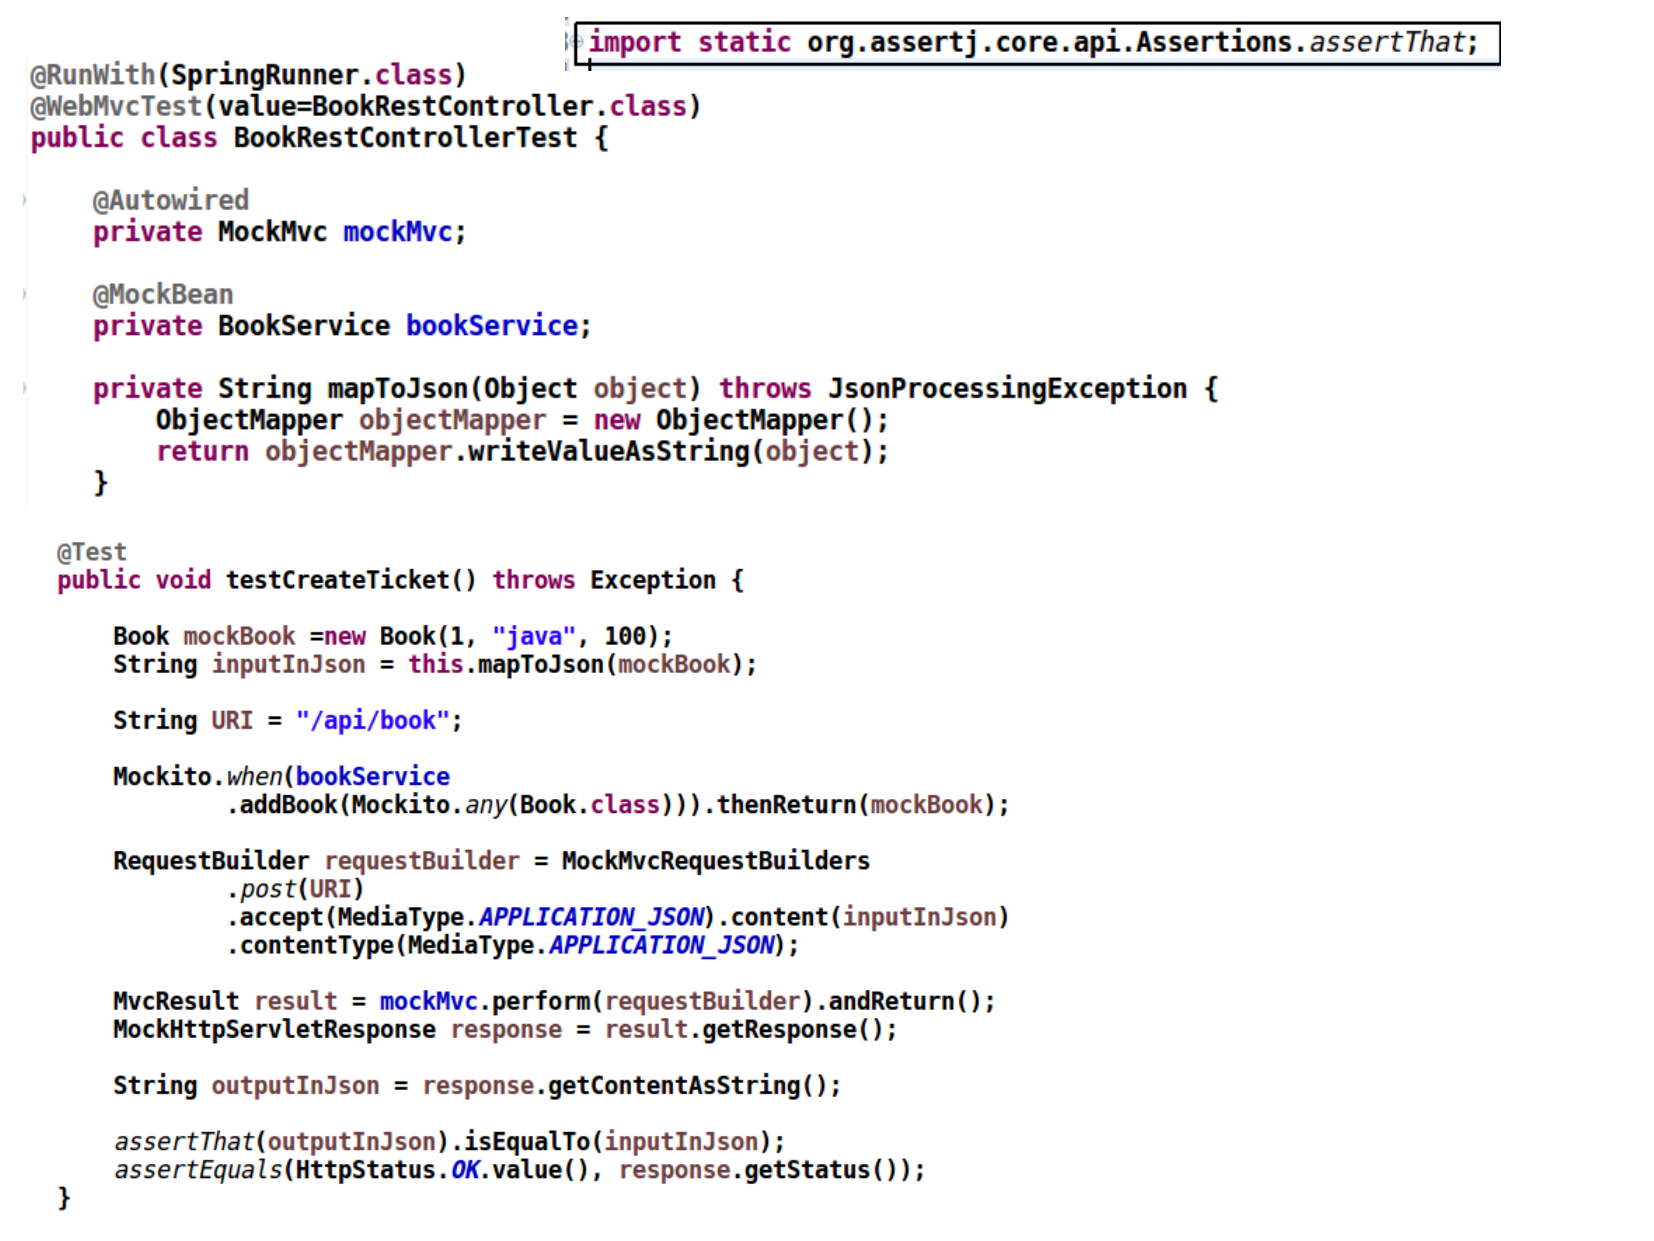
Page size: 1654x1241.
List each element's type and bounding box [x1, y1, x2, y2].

picture [35, 527, 1063, 1236]
picture [23, 17, 1501, 508]
